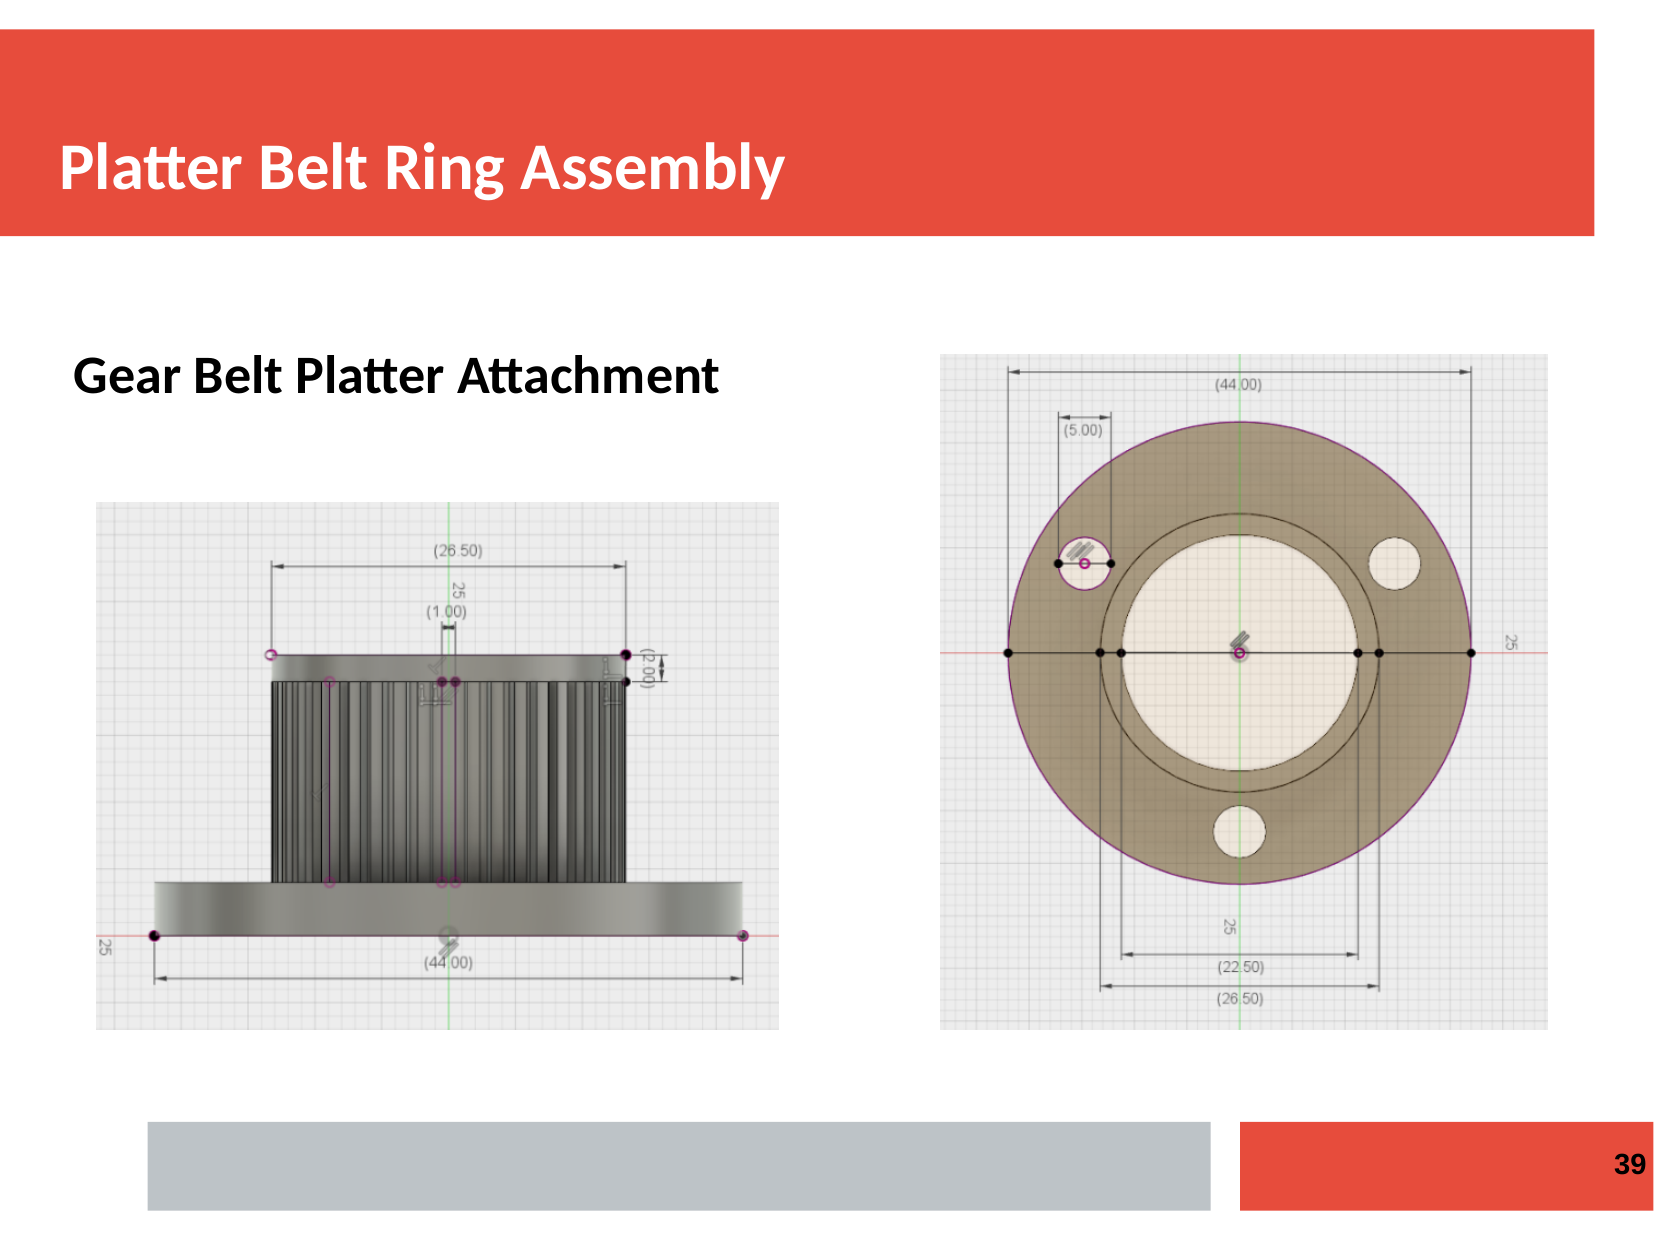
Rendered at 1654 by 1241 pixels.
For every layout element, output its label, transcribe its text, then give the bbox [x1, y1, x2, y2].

title Platter Belt Ring Assembly [44, 70, 1580, 219]
slide_number <number> [1547, 1145, 1647, 1241]
picture [940, 354, 1548, 1030]
list Gear Belt Platter Attachment [59, 324, 1565, 1093]
picture [96, 502, 779, 1030]
